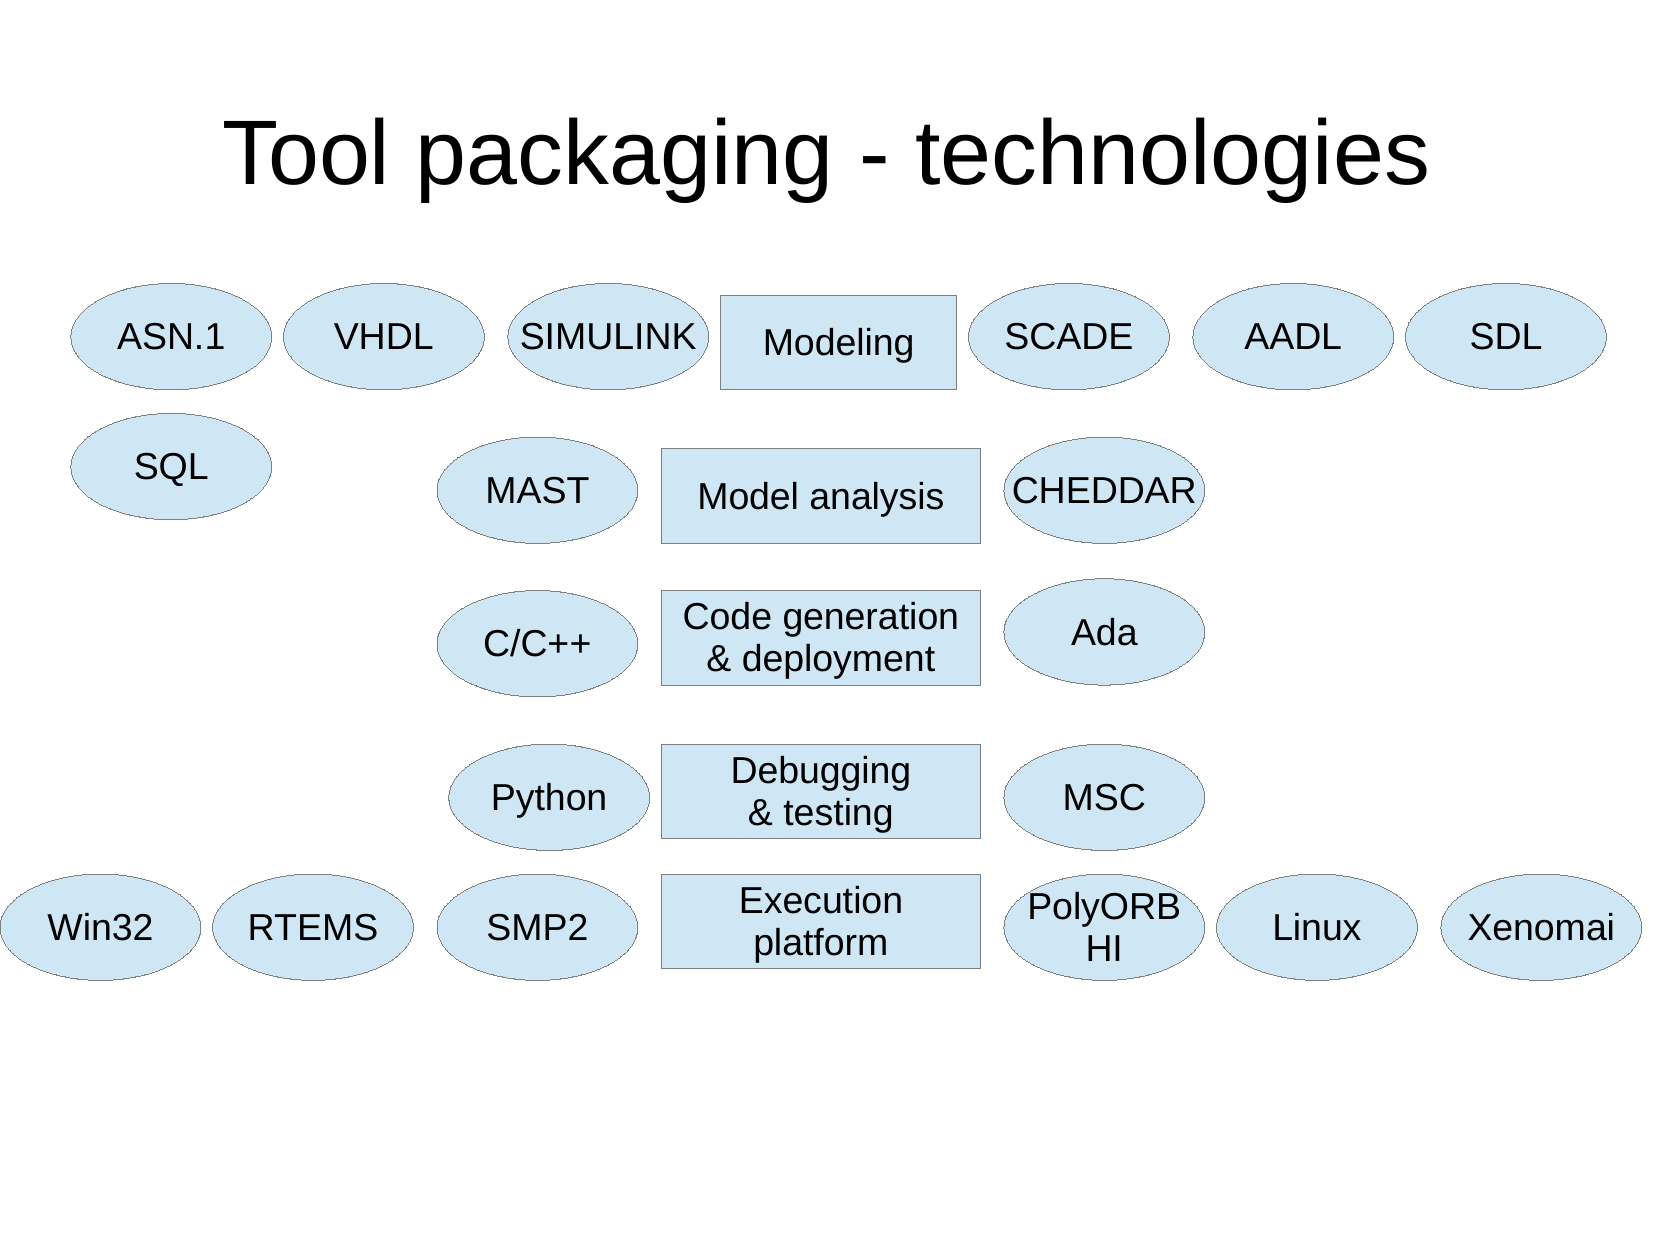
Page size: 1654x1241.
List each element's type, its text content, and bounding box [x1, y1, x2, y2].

text_box MAST [437, 437, 638, 544]
text_box Execution platform [661, 874, 981, 969]
text_box SDL [1405, 283, 1607, 390]
text_box Xenomai [1440, 874, 1642, 981]
text_box Python [448, 744, 650, 851]
text_box Modeling [720, 295, 957, 390]
text_box Model analysis [661, 448, 981, 544]
text_box SQL [70, 413, 272, 520]
text_box MSC [1003, 744, 1205, 851]
text_box CHEDDAR [1003, 437, 1205, 544]
text_box AADL [1192, 283, 1394, 390]
text_box Win32 [0, 874, 201, 981]
text_box Code generation & deployment [661, 590, 981, 686]
text_box RTEMS [212, 874, 414, 981]
text_box Debugging & testing [661, 744, 981, 839]
text_box Linux [1216, 874, 1418, 981]
text_box ASN.1 [70, 283, 272, 390]
text_box SCADE [968, 283, 1170, 390]
text_box Ada [1003, 578, 1205, 686]
text_box C/C++ [437, 590, 638, 697]
text_box PolyORB HI [1003, 874, 1205, 981]
text_box VHDL [283, 283, 485, 390]
text_box SIMULINK [507, 283, 709, 390]
text_box SMP2 [437, 874, 638, 981]
title Tool packaging - technologies [82, 49, 1571, 257]
